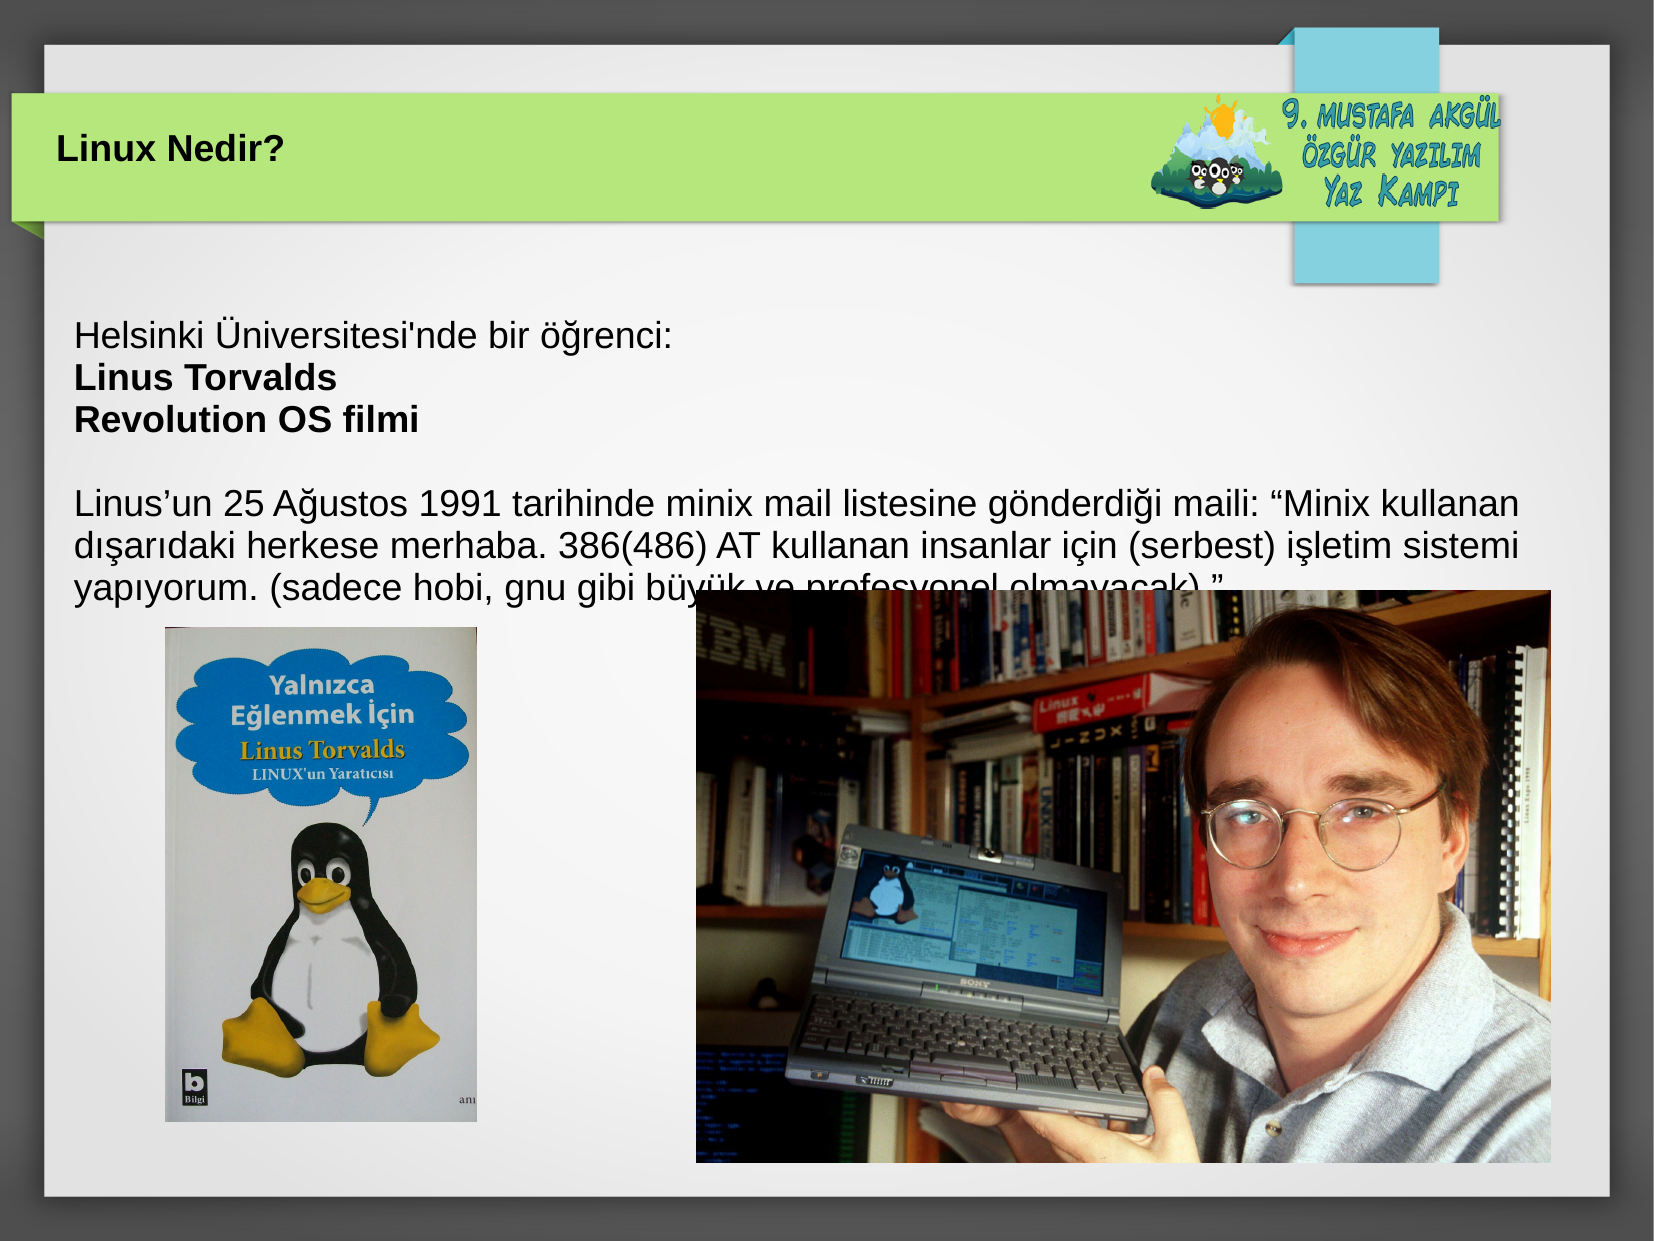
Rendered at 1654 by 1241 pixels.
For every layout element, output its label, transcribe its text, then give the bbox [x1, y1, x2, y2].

text_box Linux Nedir? [41, 120, 792, 196]
picture [0, 0, 1654, 1241]
text_box Helsinki Üniversitesi'nde bir öğrenci: Linus Torvalds Revolution OS filmi Linus’un 25 Ağustos 1991 tarihinde minix mail listesine gönderdiği maili: “Minix kullanan dışarıdaki herkese merhaba. 386(486) AT kullanan insanlar için (serbest) işletim sistemi yapıyorum. (sadece hobi, gnu gibi büyük ve profesyonel olmayacak).” [59, 307, 1595, 719]
